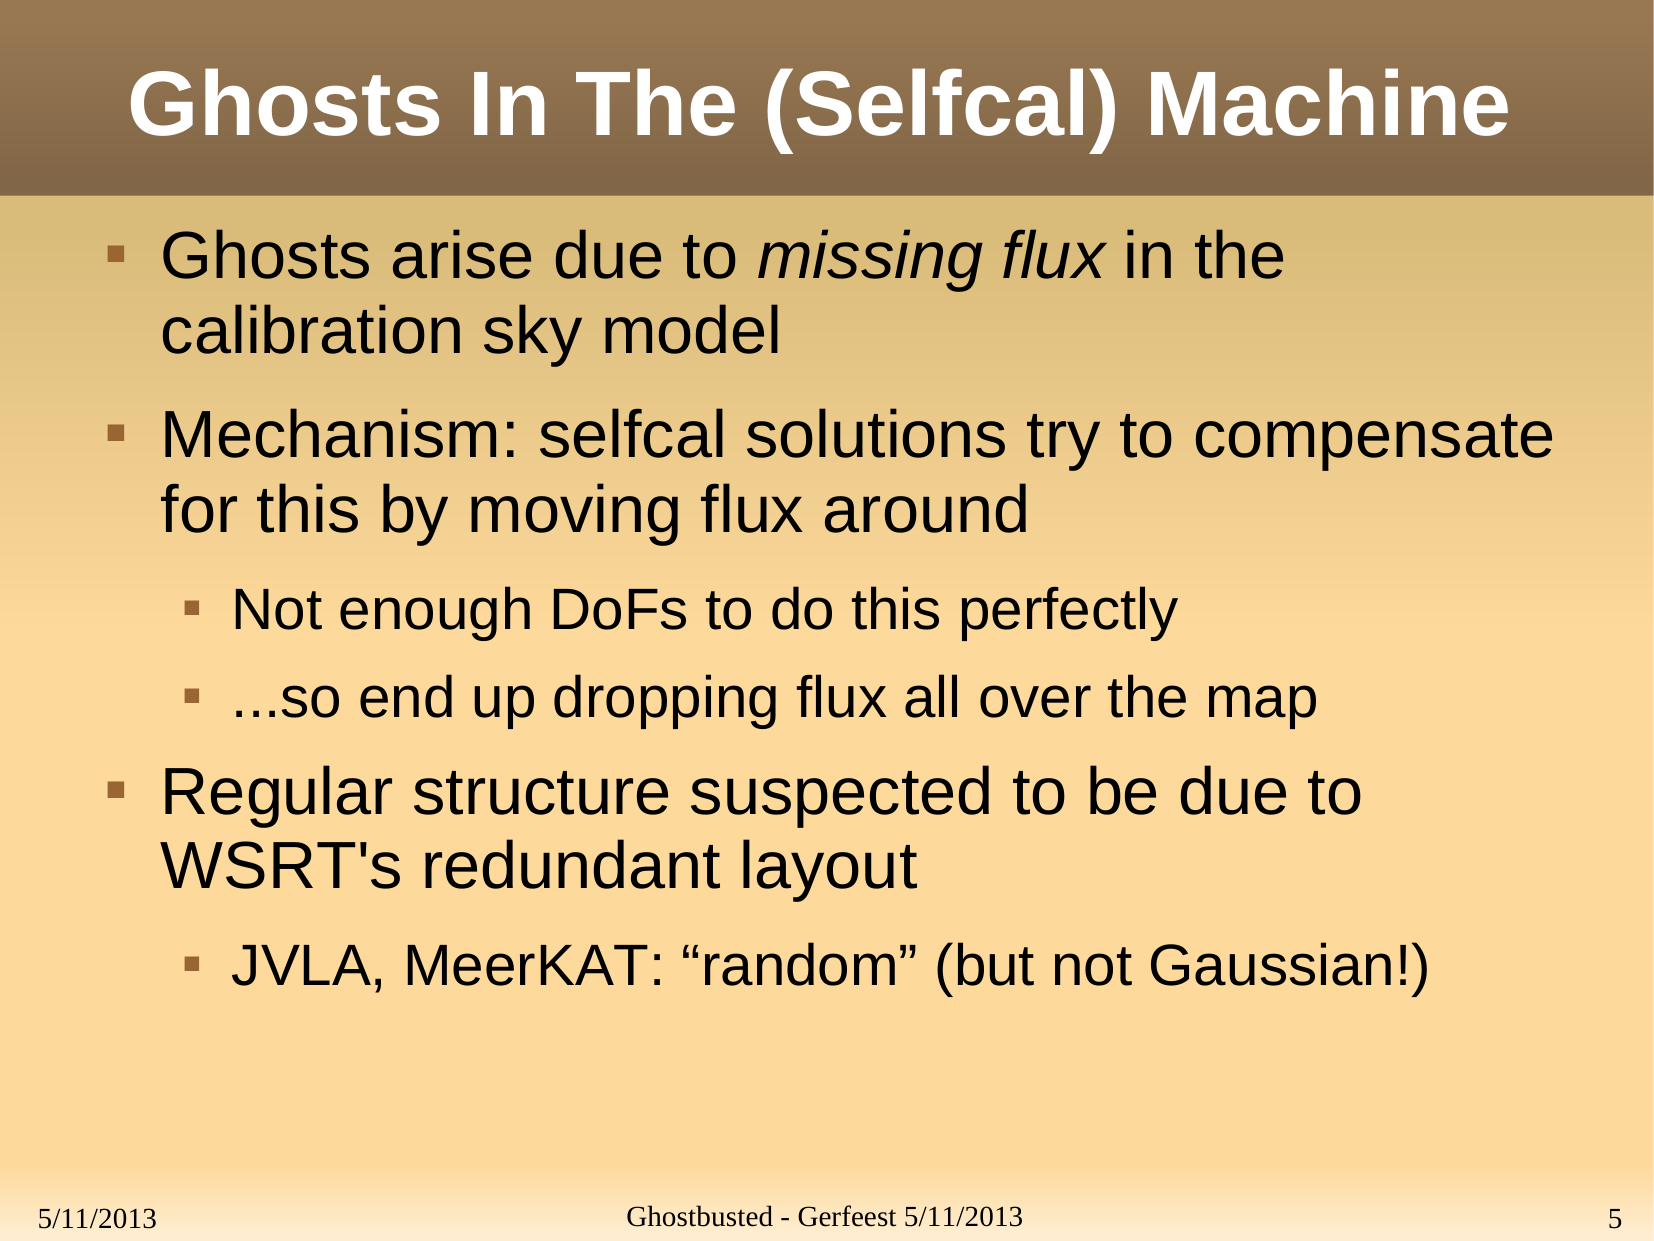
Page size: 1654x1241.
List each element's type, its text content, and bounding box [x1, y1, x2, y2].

picture [0, 0, 1654, 1241]
title Ghosts In The (Selfcal) Machine [76, 0, 1565, 208]
list Ghosts arise due to missing flux in the calibration sky model Mechanism: selfcal solutions try to compensate for this by moving flux around Not enough DoFs to do this perfectly ...so end up dropping flux all over the map Regular structure suspected to be due to WSRT's redundant layout JVLA, MeerKAT: “random” (but not Gaussian!) [90, 218, 1579, 1037]
